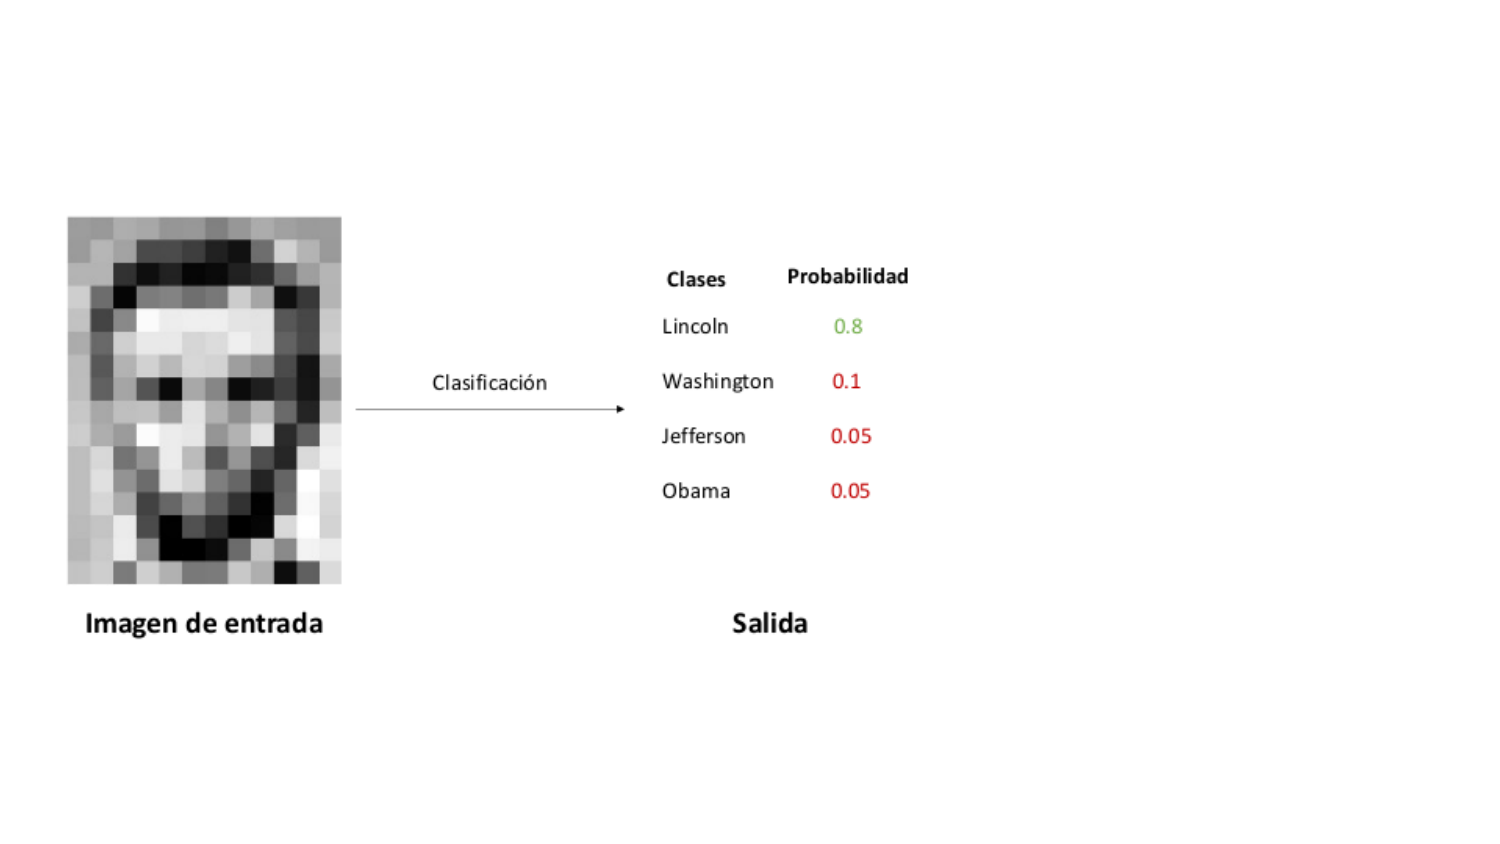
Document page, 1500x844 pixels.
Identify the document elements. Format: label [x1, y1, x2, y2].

picture [51, 188, 936, 669]
